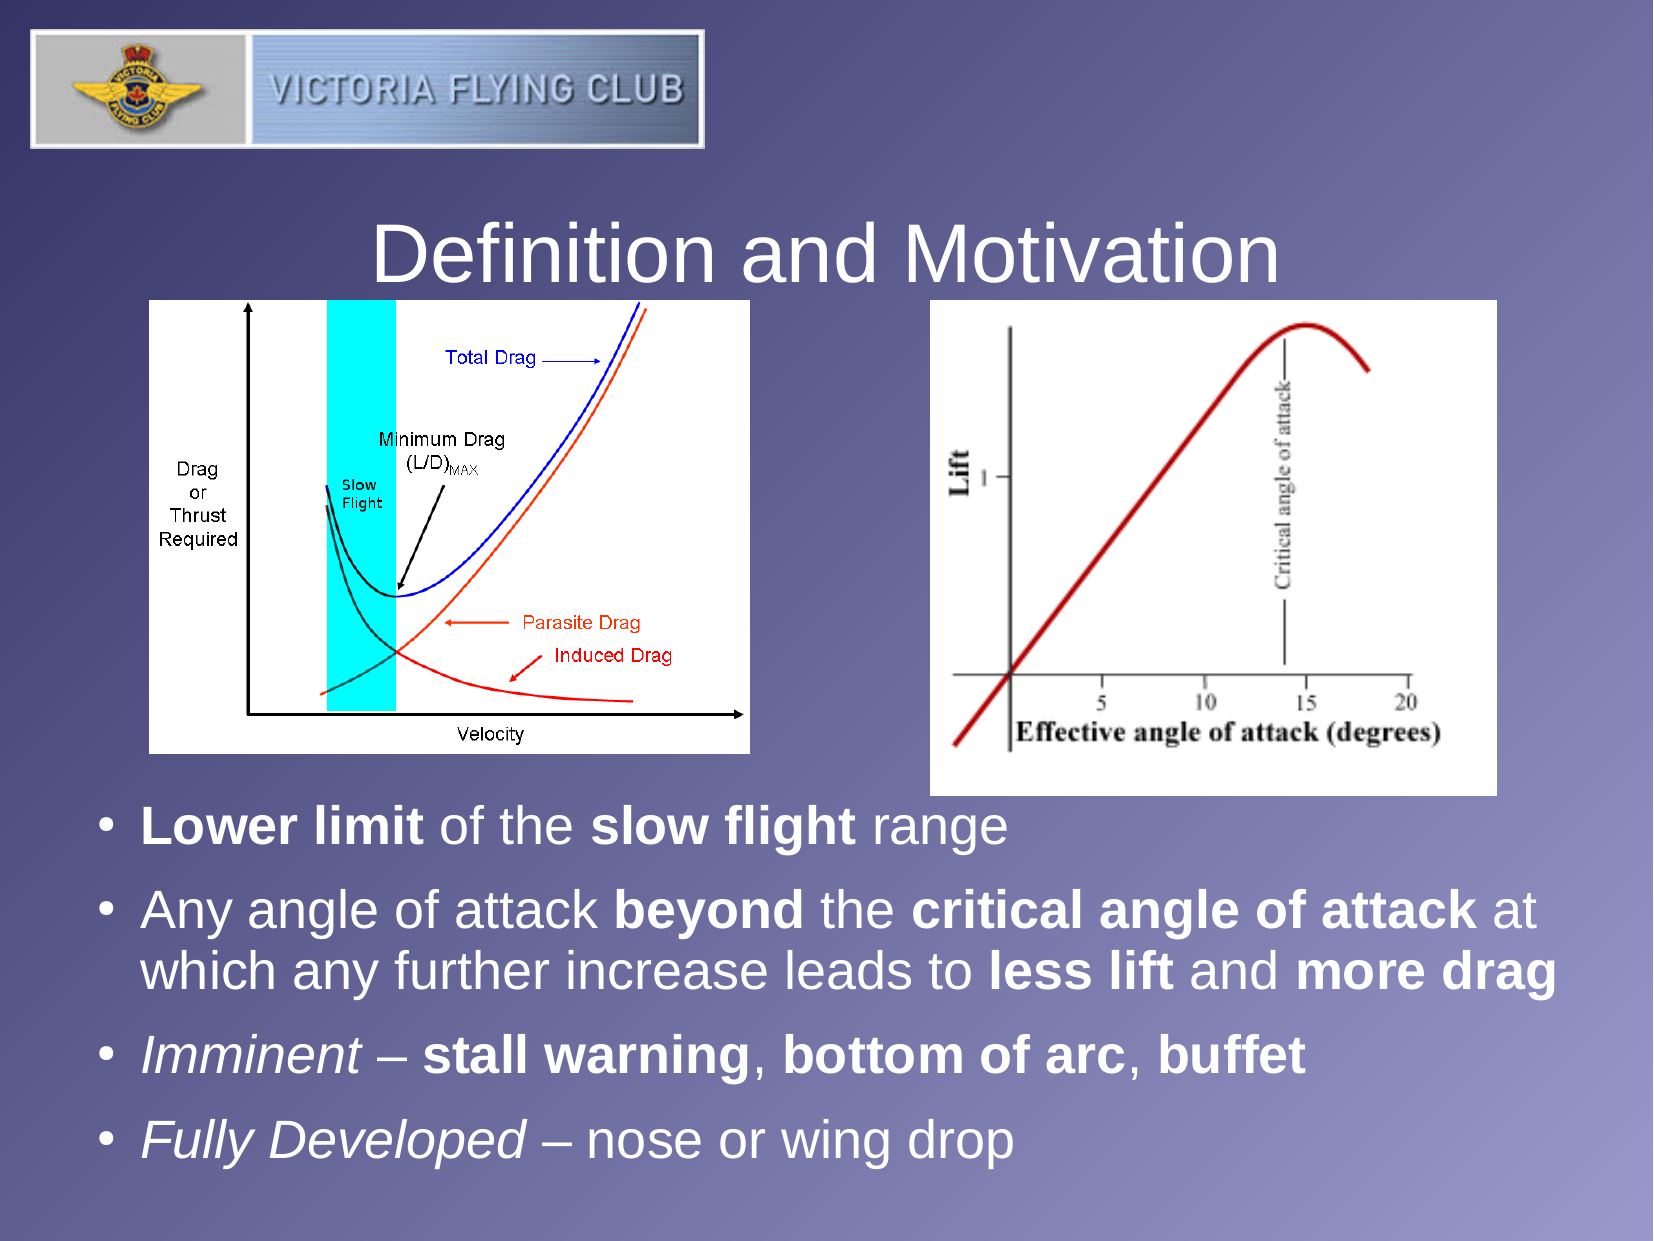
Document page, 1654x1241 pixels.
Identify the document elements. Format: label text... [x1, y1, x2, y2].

title Definition and Motivation [82, 150, 1571, 358]
picture [149, 300, 750, 754]
picture [30, 29, 705, 149]
list Lower limit of the slow flight range Any angle of attack beyond the critical angle of attack at which any further increase leads to less lift and more drag Imminent – stall warning, bottom of arc, buffet Fully Developed – nose or wing drop [82, 795, 1571, 1201]
picture [930, 300, 1497, 795]
